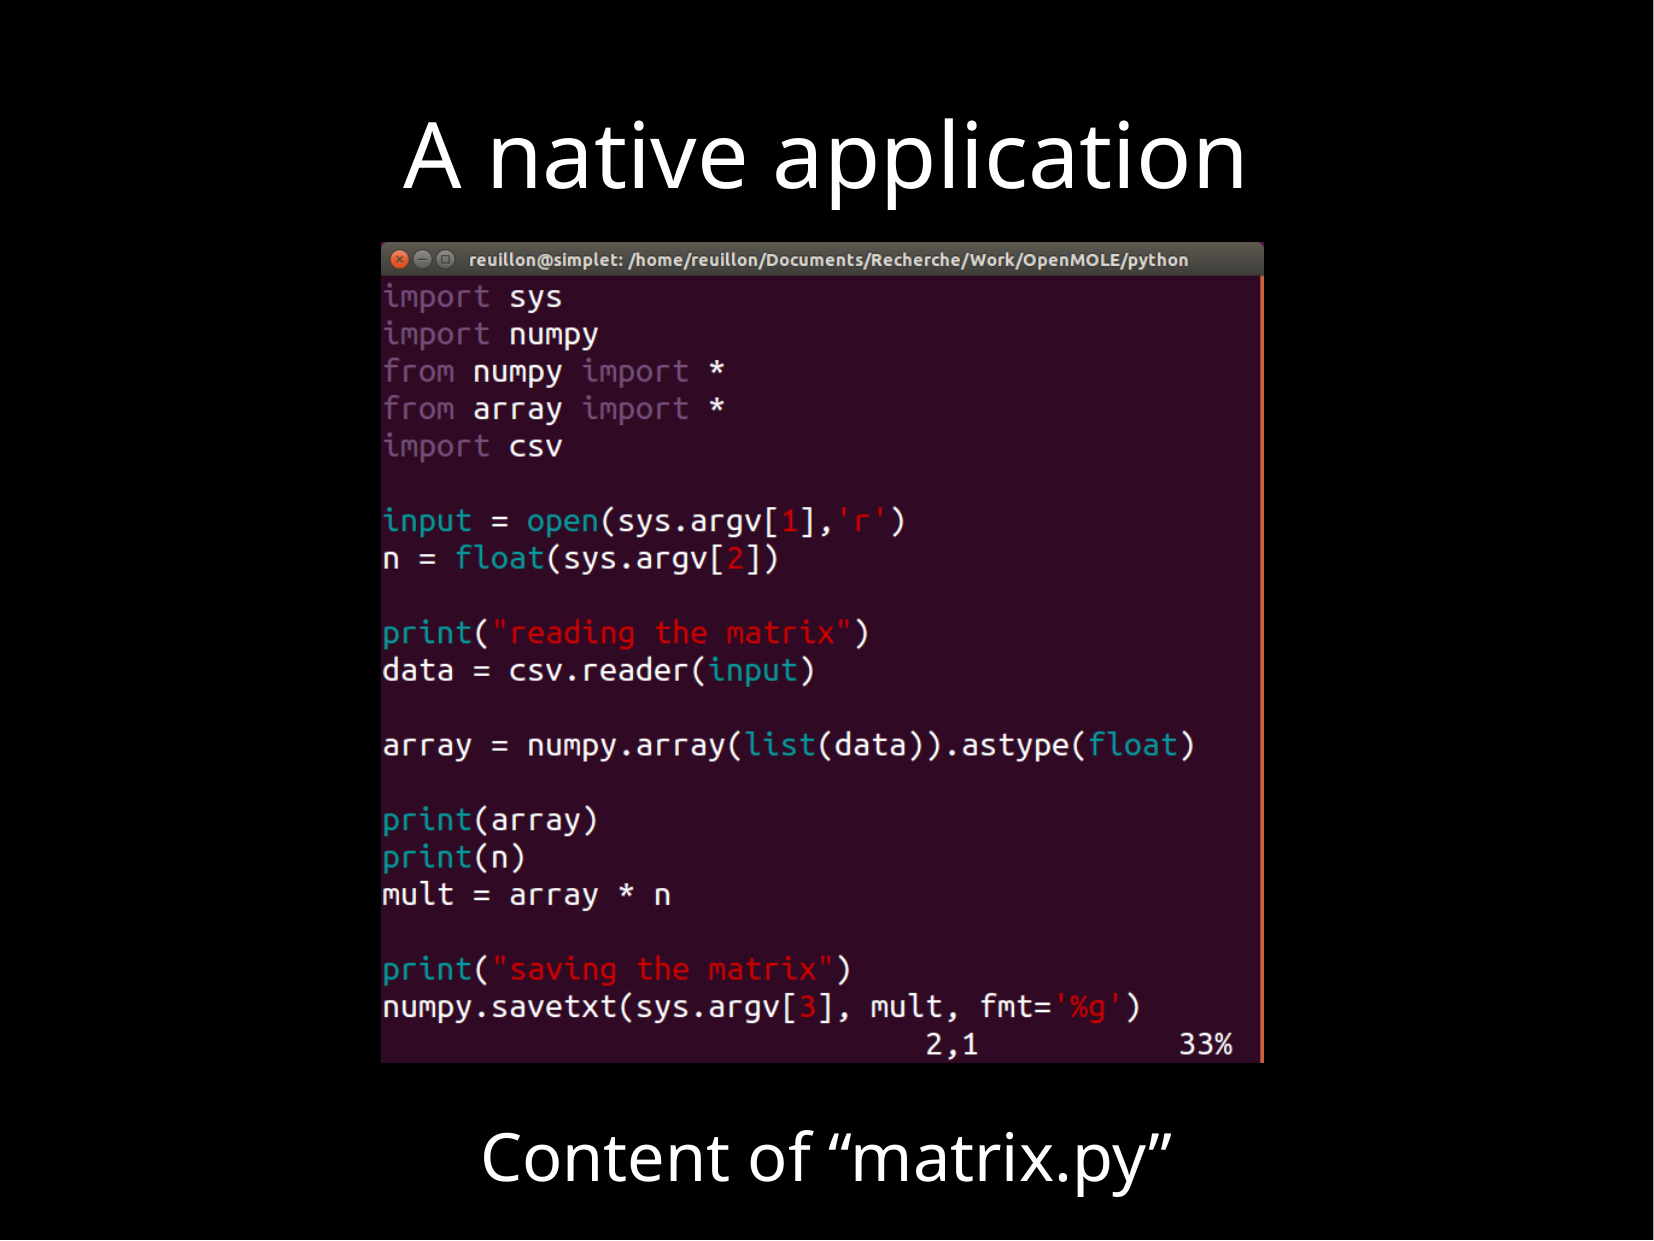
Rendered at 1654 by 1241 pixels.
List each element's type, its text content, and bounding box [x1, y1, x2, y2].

title A native application [82, 49, 1571, 257]
list Content of “matrix.py” [82, 1110, 1571, 1229]
picture [381, 242, 1264, 1063]
